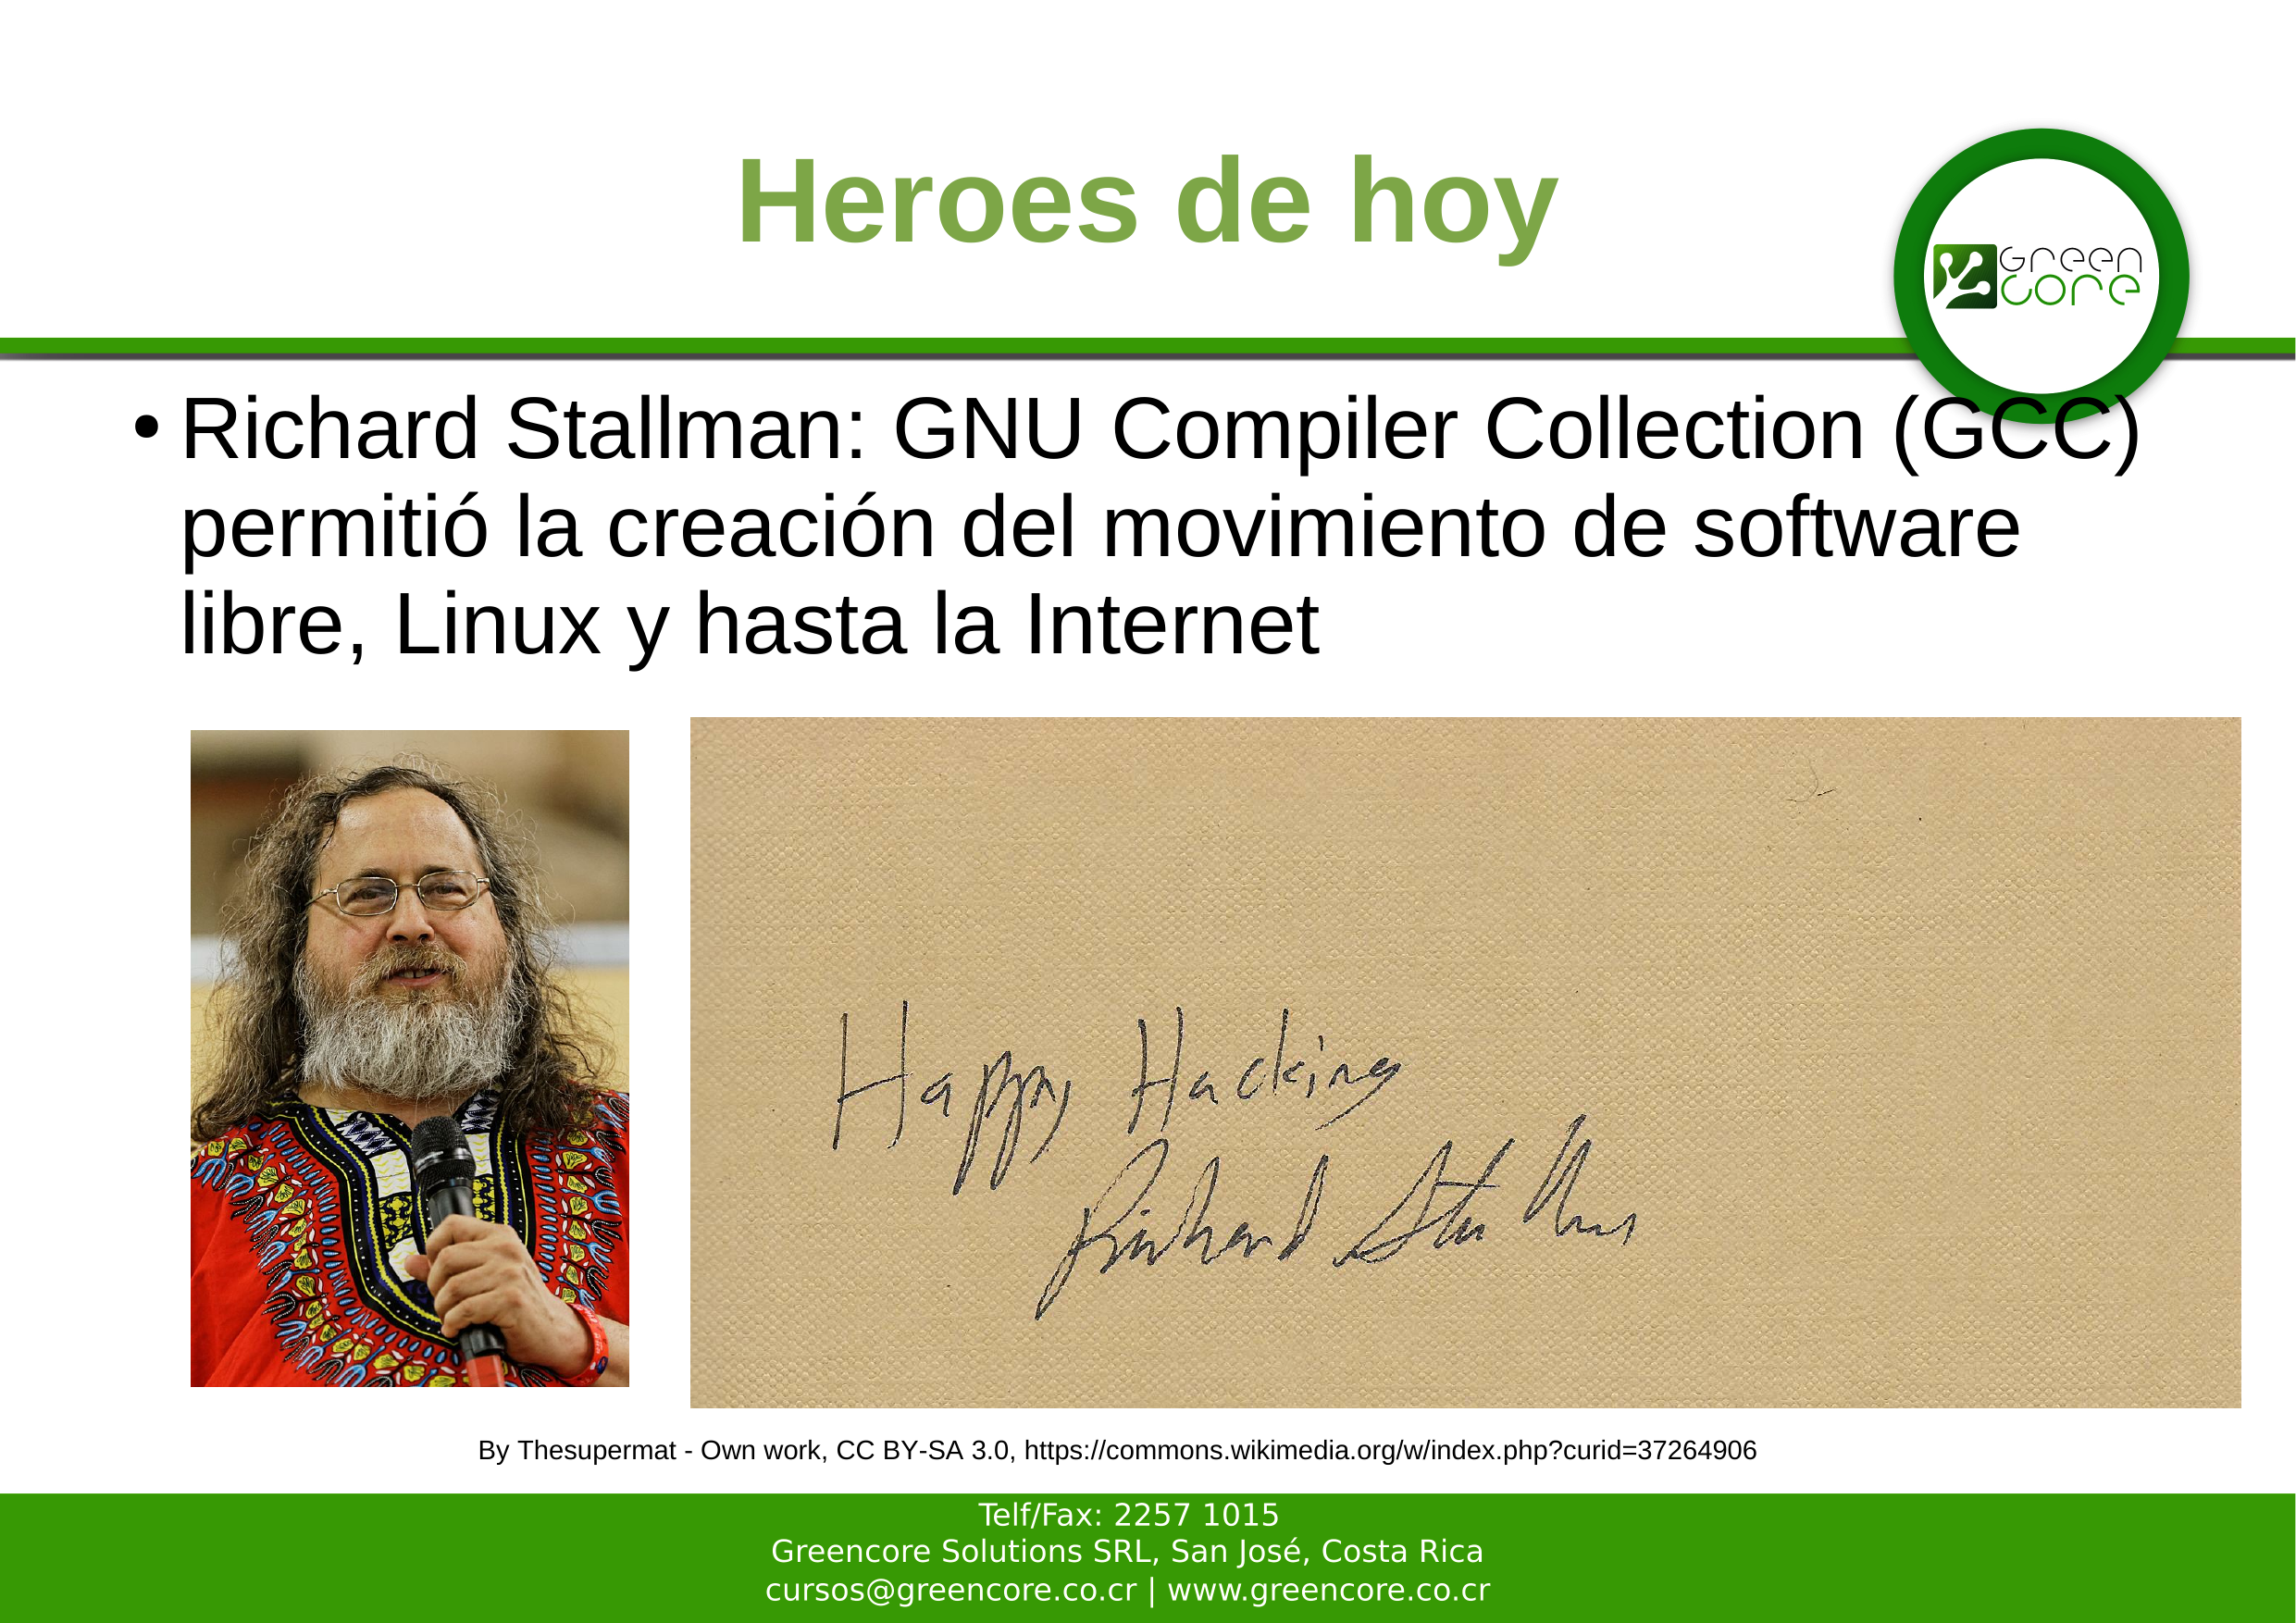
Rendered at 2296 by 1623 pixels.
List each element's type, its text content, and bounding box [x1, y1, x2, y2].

list Richard Stallman: GNU Compiler Collection (GCC) permitió la creación del movimiento de software libre, Linux y hasta la Internet [115, 379, 2181, 1489]
picture [0, 0, 2296, 1623]
text_box By Thesupermat - Own work, CC BY-SA 3.0, https://commons.wikimedia.org/w/index.php?curid=37264906 [464, 1428, 1774, 1473]
title Heroes de hoy [115, 64, 2181, 336]
